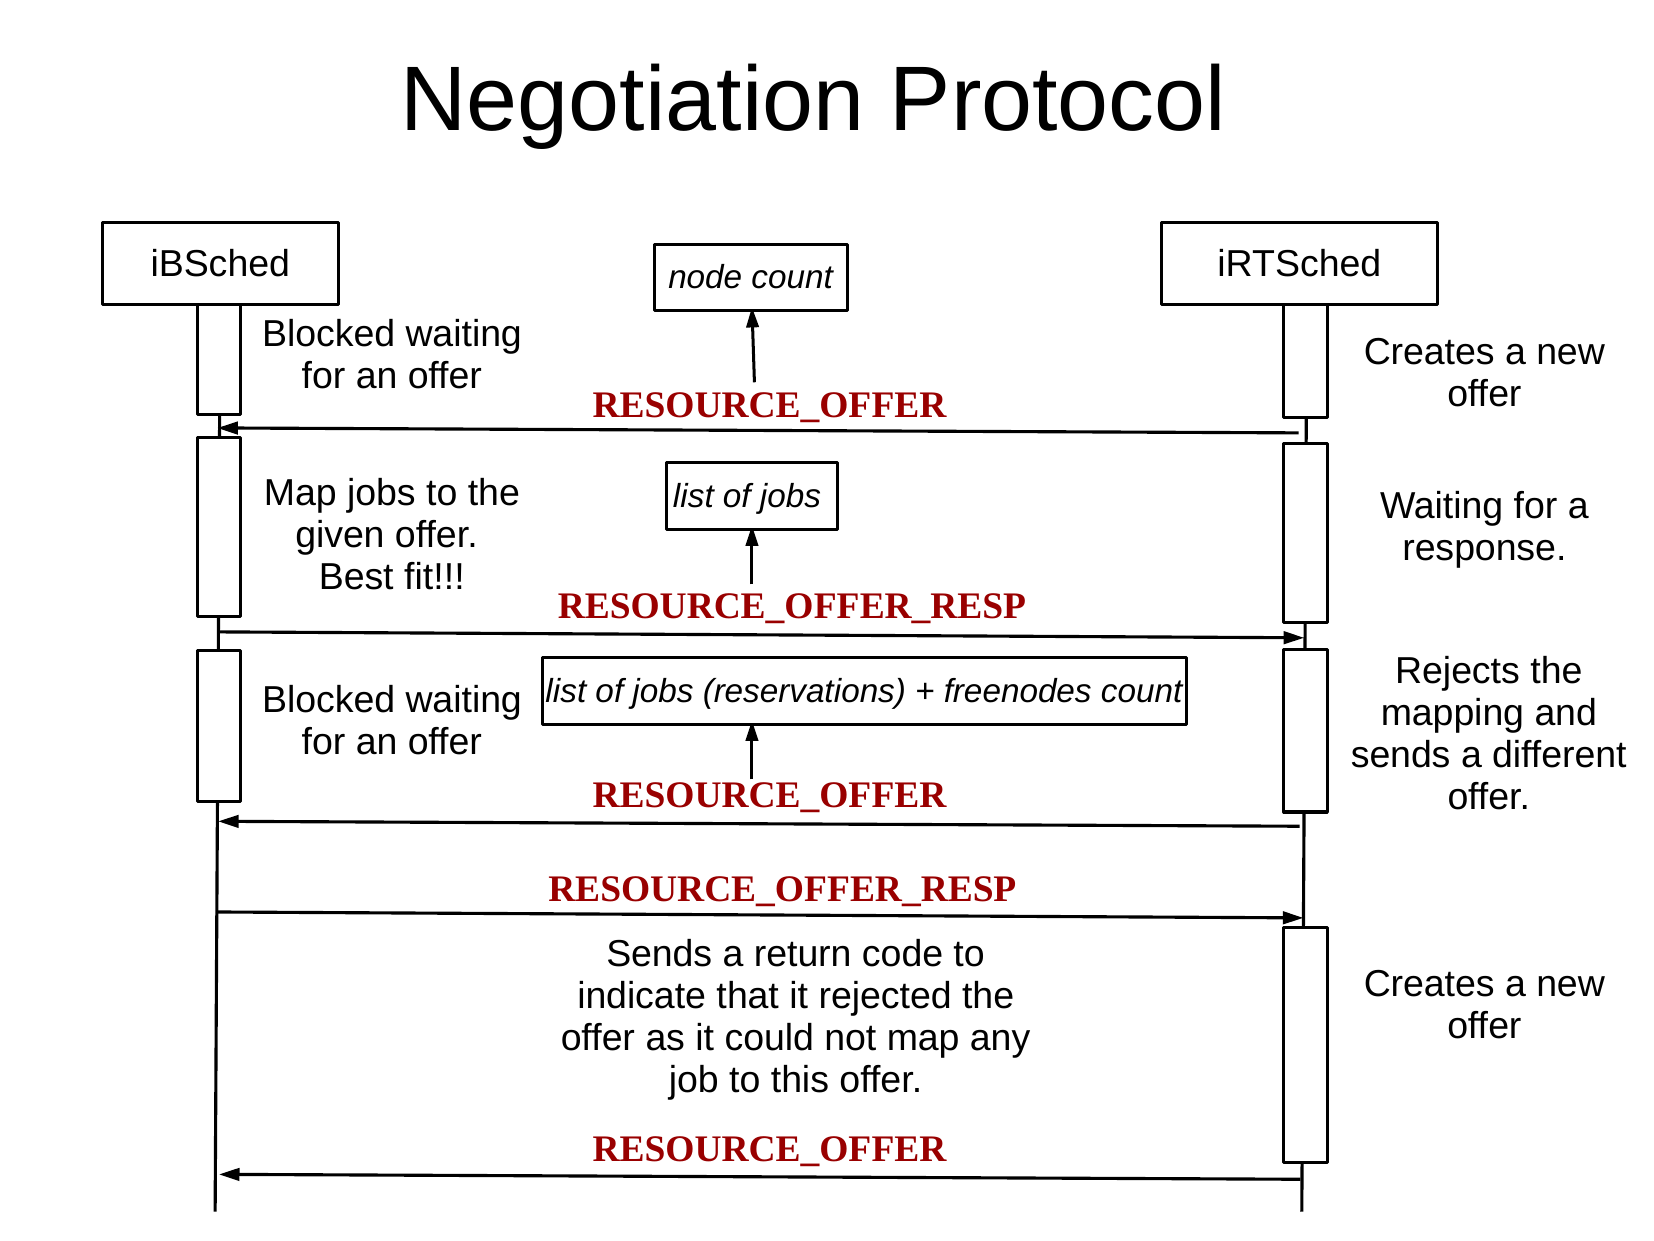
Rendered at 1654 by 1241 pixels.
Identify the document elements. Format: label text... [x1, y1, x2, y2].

text_box Blocked waiting for an offer [240, 304, 544, 430]
text_box [1283, 649, 1328, 813]
text_box [197, 650, 241, 802]
text_box RESOURCE_OFFER [531, 766, 1009, 818]
text_box Waiting for a response. [1333, 476, 1636, 574]
text_box RESOURCE_OFFER [531, 1120, 1009, 1172]
text_box [197, 304, 240, 415]
text_box iRTSched [1161, 222, 1438, 305]
text_box RESOURCE_OFFER [544, 376, 1009, 428]
text_box Creates a new offer [1333, 955, 1636, 1058]
text_box RESOURCE_OFFER_RESP [531, 577, 1053, 629]
text_box Map jobs to the given offer. Best fit!!! [240, 464, 544, 590]
title Negotiation Protocol [82, 47, 1571, 151]
text_box node count [654, 244, 848, 311]
text_box [197, 437, 241, 617]
text_box list of jobs (reservations) + freenodes count [542, 657, 1187, 725]
text_box RESOURCE_OFFER_RESP [527, 860, 1038, 912]
text_box [1283, 927, 1328, 1163]
text_box [1283, 304, 1328, 418]
text_box Blocked waiting for an offer [240, 671, 544, 796]
text_box Sends a return code to indicate that it rejected the offer as it could not map any job to this offer. [543, 925, 1048, 1097]
text_box [1283, 443, 1328, 623]
text_box Rejects the mapping and sends a different offer. [1333, 642, 1645, 815]
text_box iBSched [102, 222, 339, 305]
text_box Creates a new offer [1333, 323, 1636, 427]
text_box list of jobs [666, 462, 838, 530]
